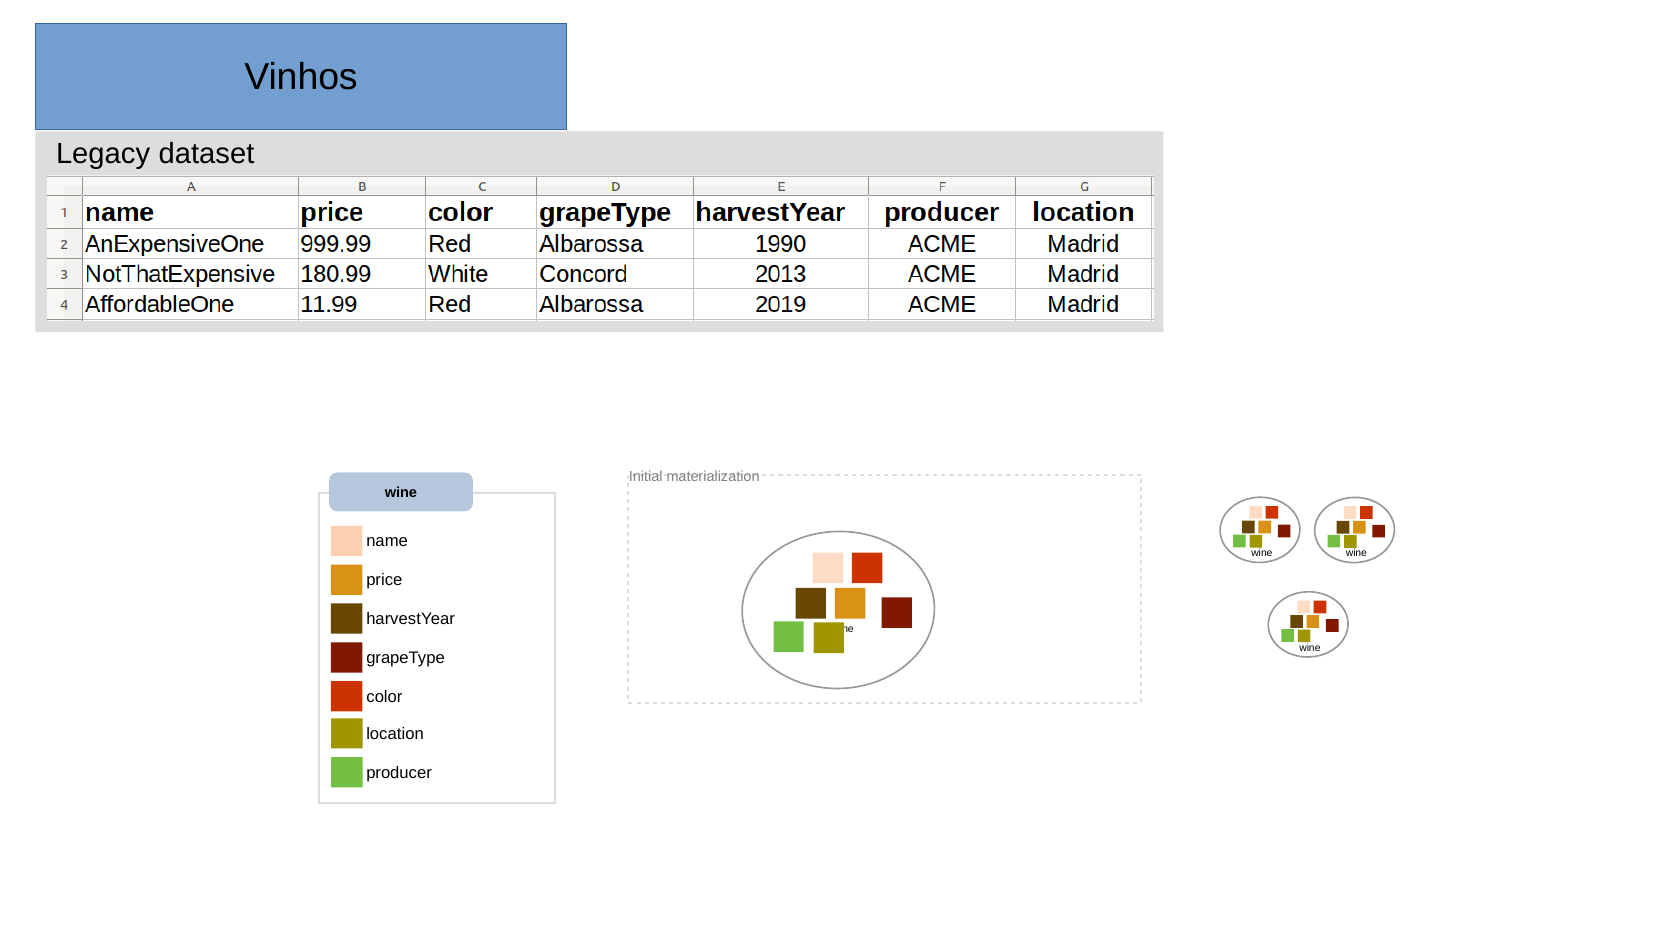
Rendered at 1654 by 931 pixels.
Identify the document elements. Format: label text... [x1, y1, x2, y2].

picture [47, 175, 1154, 321]
text_box [1372, 524, 1385, 538]
text_box [1290, 615, 1303, 628]
text_box [1233, 520, 1272, 548]
text_box [330, 525, 363, 557]
text_box [1353, 520, 1366, 534]
text_box wine [774, 603, 912, 687]
text_box Legacy dataset [41, 130, 296, 178]
text_box [330, 603, 363, 634]
text_box wine [774, 662, 912, 698]
text_box producer [363, 757, 525, 788]
text_box [795, 587, 826, 619]
text_box color [363, 681, 525, 712]
text_box [773, 621, 804, 652]
text_box [1265, 506, 1279, 519]
text_box [1306, 615, 1320, 628]
text_box [331, 757, 363, 788]
text_box [1327, 520, 1350, 548]
text_box [834, 587, 866, 619]
text_box [1249, 506, 1262, 519]
text_box wine [329, 472, 473, 512]
text_box [1313, 600, 1327, 614]
text_box name [363, 525, 484, 557]
text_box Initial materialization [614, 460, 1099, 542]
text_box wine [1327, 527, 1385, 561]
text_box [1360, 506, 1373, 519]
text_box Vinhos [35, 23, 567, 130]
text_box wine [1233, 527, 1291, 561]
text_box [1344, 535, 1357, 548]
text_box price [363, 564, 473, 595]
text_box [881, 597, 912, 628]
text_box [1277, 524, 1291, 538]
text_box wine [1233, 553, 1291, 567]
text_box [330, 642, 363, 673]
text_box [330, 564, 363, 595]
text_box [330, 681, 363, 712]
text_box location [363, 718, 525, 749]
text_box [331, 718, 363, 749]
text_box [813, 622, 844, 654]
text_box wine [1281, 621, 1339, 656]
text_box [1297, 629, 1311, 643]
text_box [35, 131, 1164, 333]
text_box [1343, 506, 1357, 519]
text_box [851, 552, 883, 584]
text_box [812, 552, 844, 584]
text_box harvestYear [363, 603, 525, 634]
text_box wine [1327, 553, 1385, 567]
text_box [1325, 619, 1339, 632]
text_box wine [1281, 647, 1339, 661]
text_box [1281, 629, 1294, 642]
text_box grapeType [363, 642, 525, 673]
text_box [1297, 600, 1311, 614]
